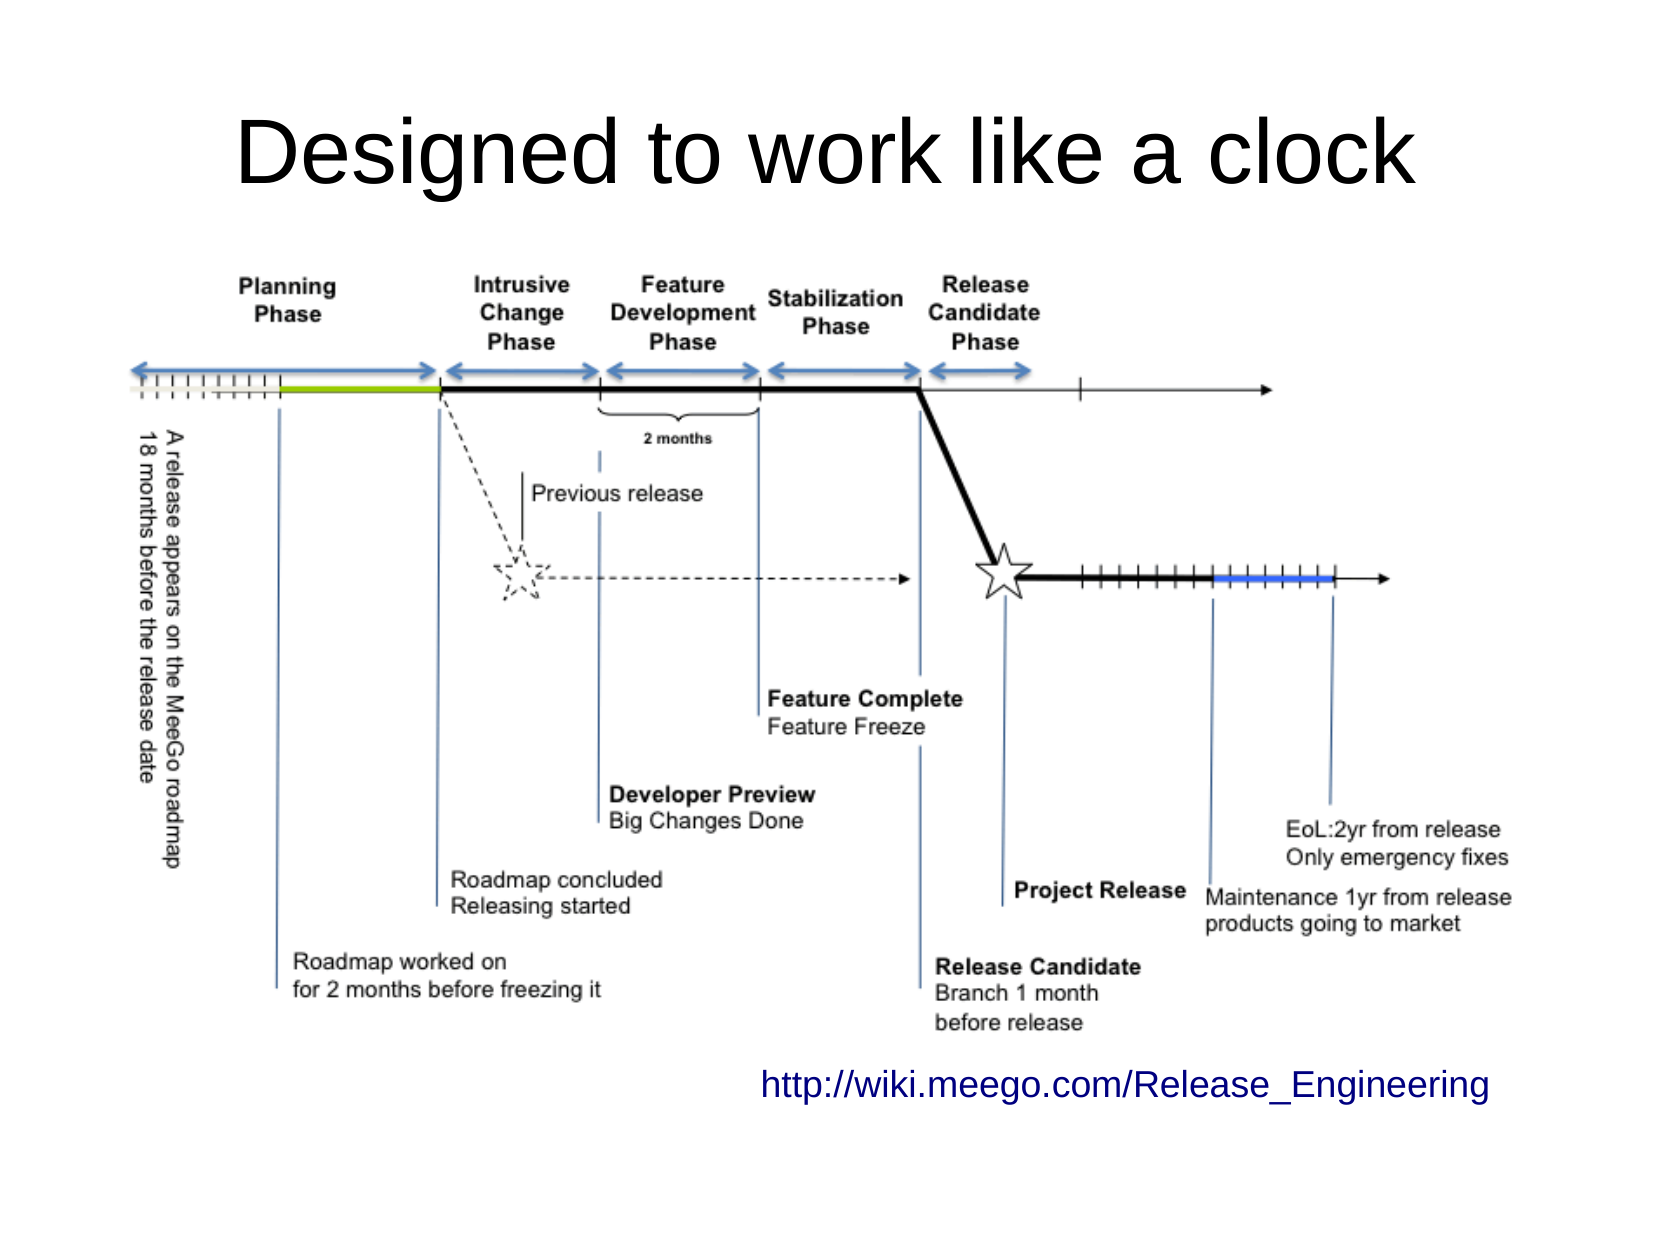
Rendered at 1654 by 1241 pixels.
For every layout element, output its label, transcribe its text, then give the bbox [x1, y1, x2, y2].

title Designed to work like a clock [82, 49, 1571, 257]
text_box http://wiki.meego.com/Release_Engineering [745, 1056, 1507, 1113]
picture [125, 230, 1517, 1048]
